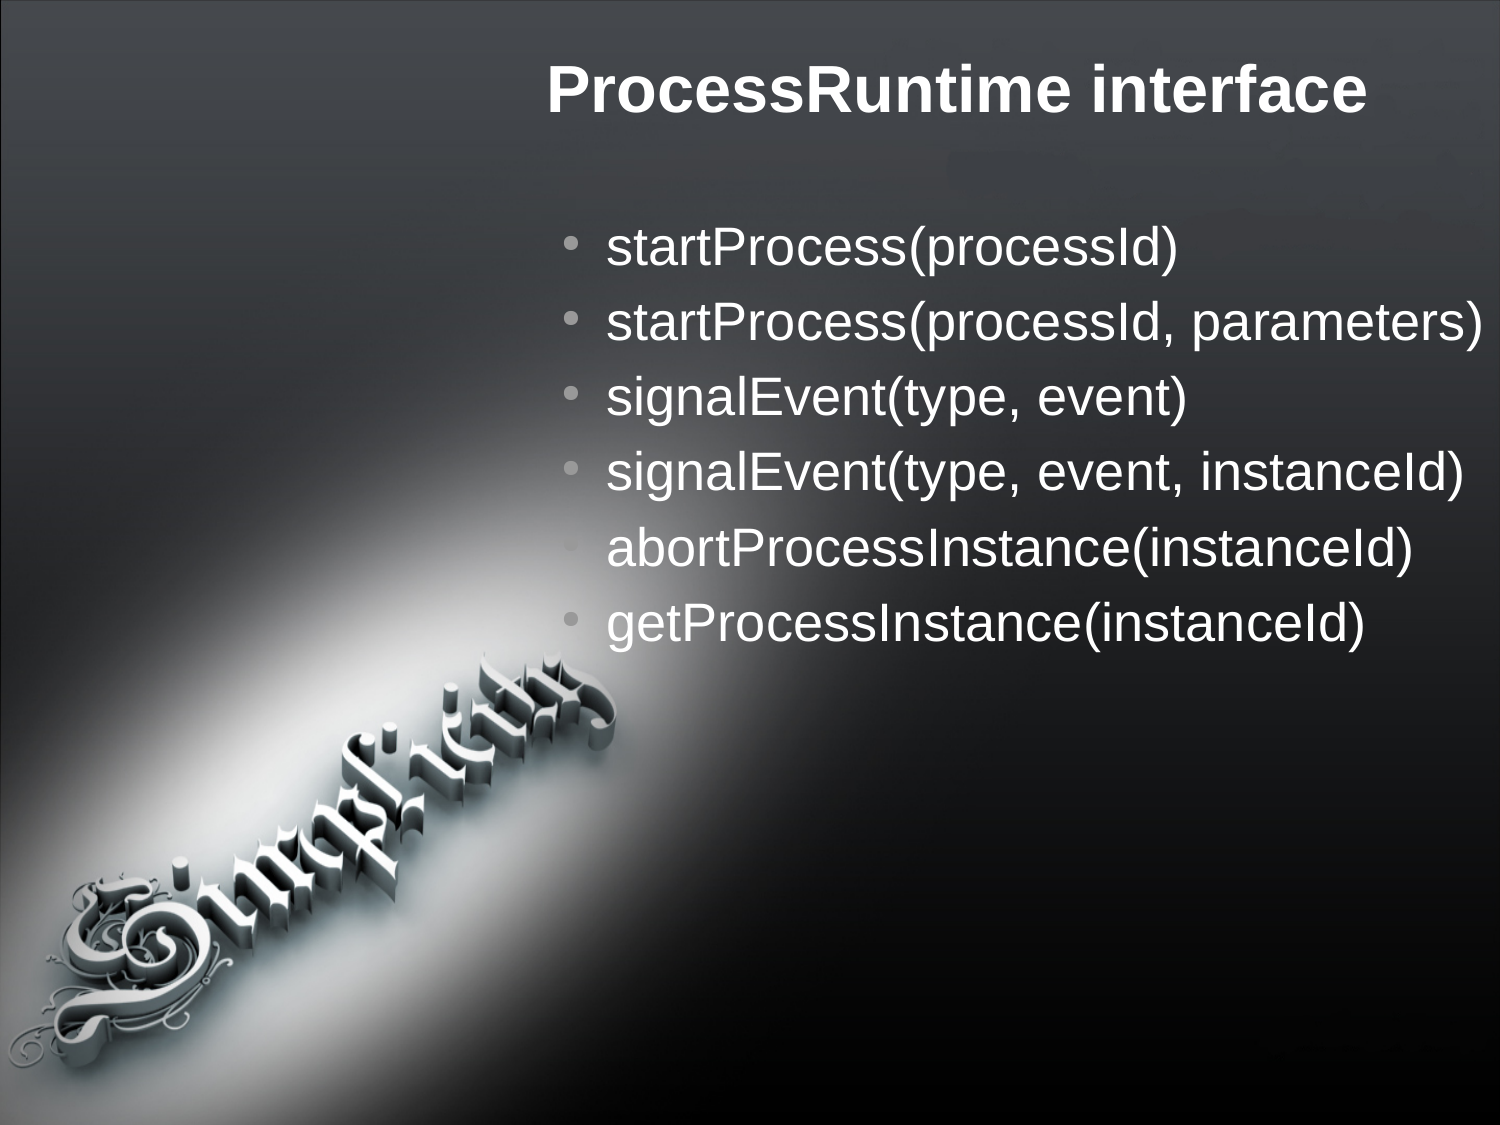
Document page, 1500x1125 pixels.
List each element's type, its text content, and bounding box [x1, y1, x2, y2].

list ProcessRuntime interface startProcess(processId) startProcess(processId, parameters) signalEvent(type, event) signalEvent(type, event, instanceId) abortProcessInstance(instanceId) getProcessInstance(instanceId) [531, 47, 1500, 723]
picture [0, 0, 1500, 1125]
